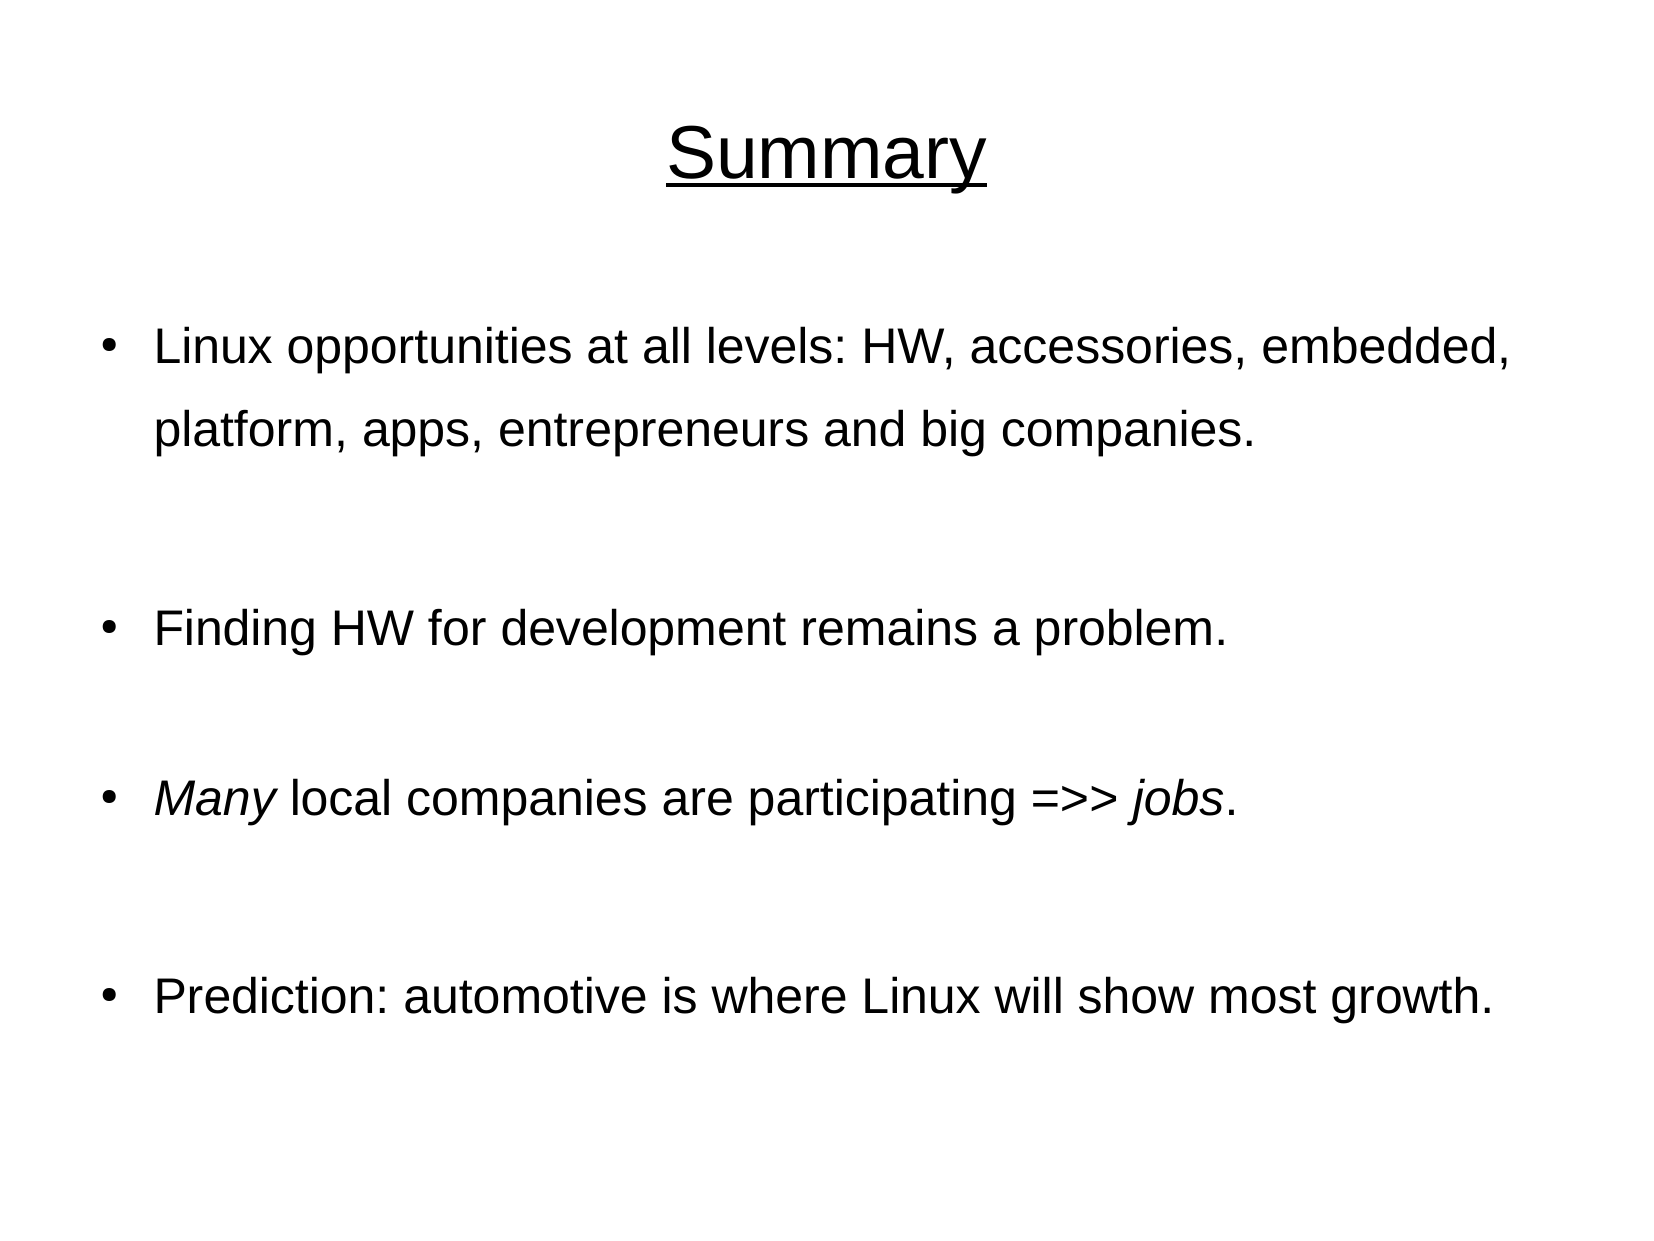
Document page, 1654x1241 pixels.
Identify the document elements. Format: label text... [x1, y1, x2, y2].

list Linux opportunities at all levels: HW, accessories, embedded, platform, apps, entrepreneurs and big companies. Finding HW for development remains a problem. Many local companies are participating =>> jobs. Prediction: automotive is where Linux will show most growth. [82, 290, 1571, 1109]
title Summary [82, 49, 1571, 257]
